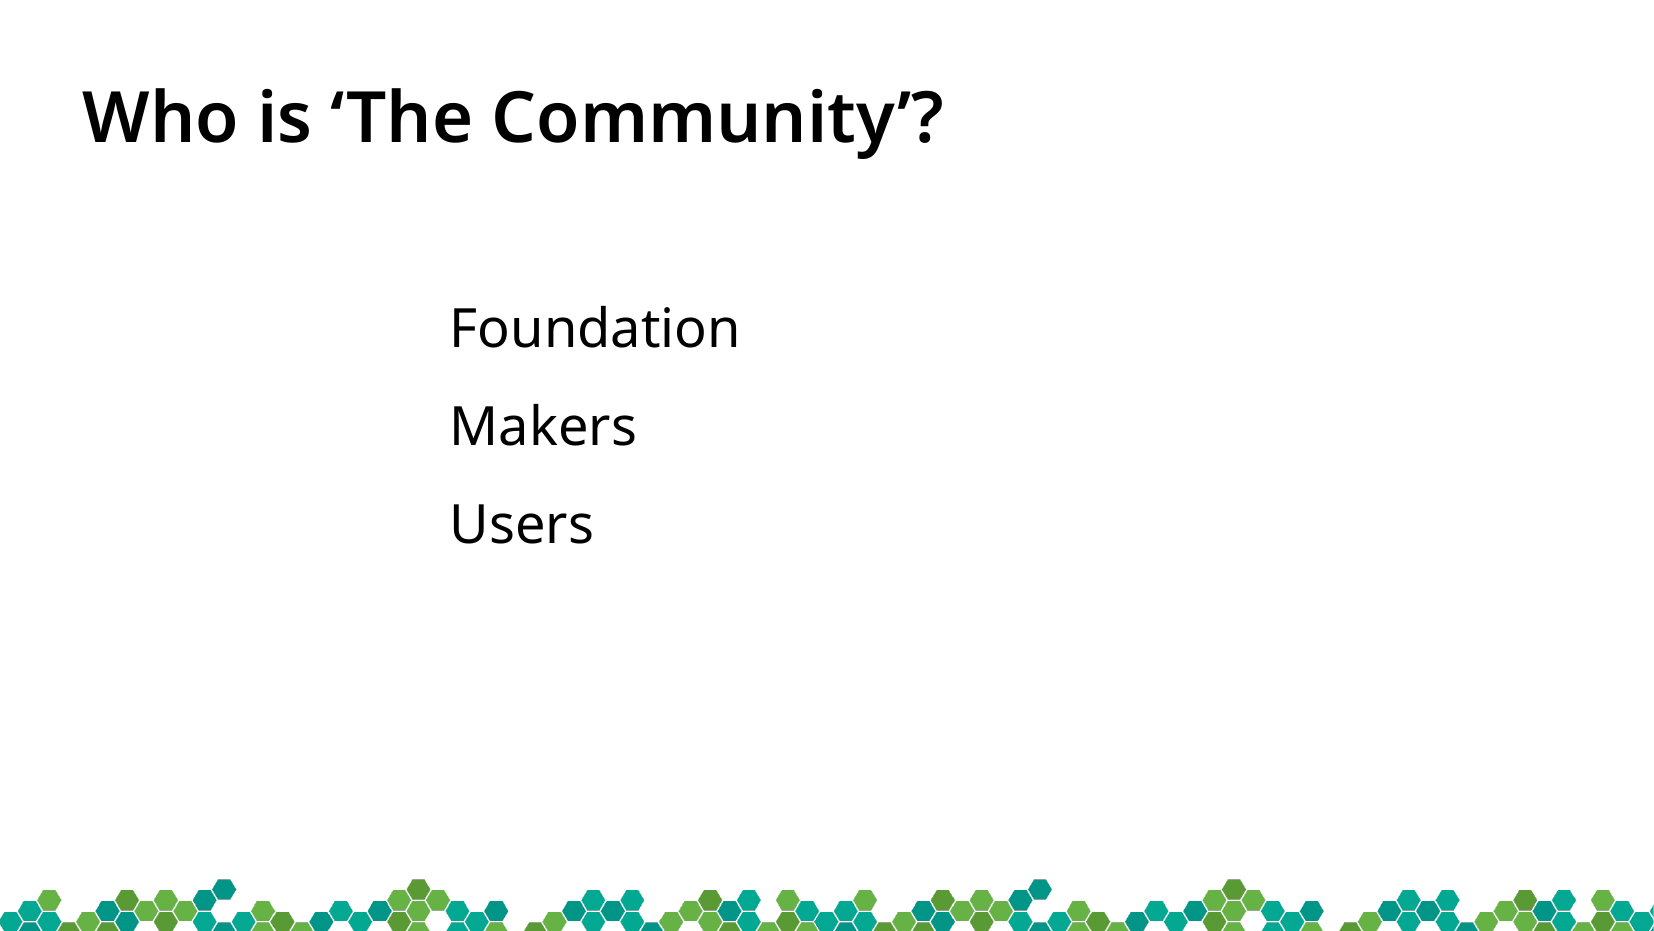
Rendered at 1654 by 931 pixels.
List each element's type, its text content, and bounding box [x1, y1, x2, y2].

title Who is ‘The Community’? [82, 37, 1571, 193]
picture [0, 871, 1654, 931]
list Foundation Makers Users [449, 289, 958, 610]
